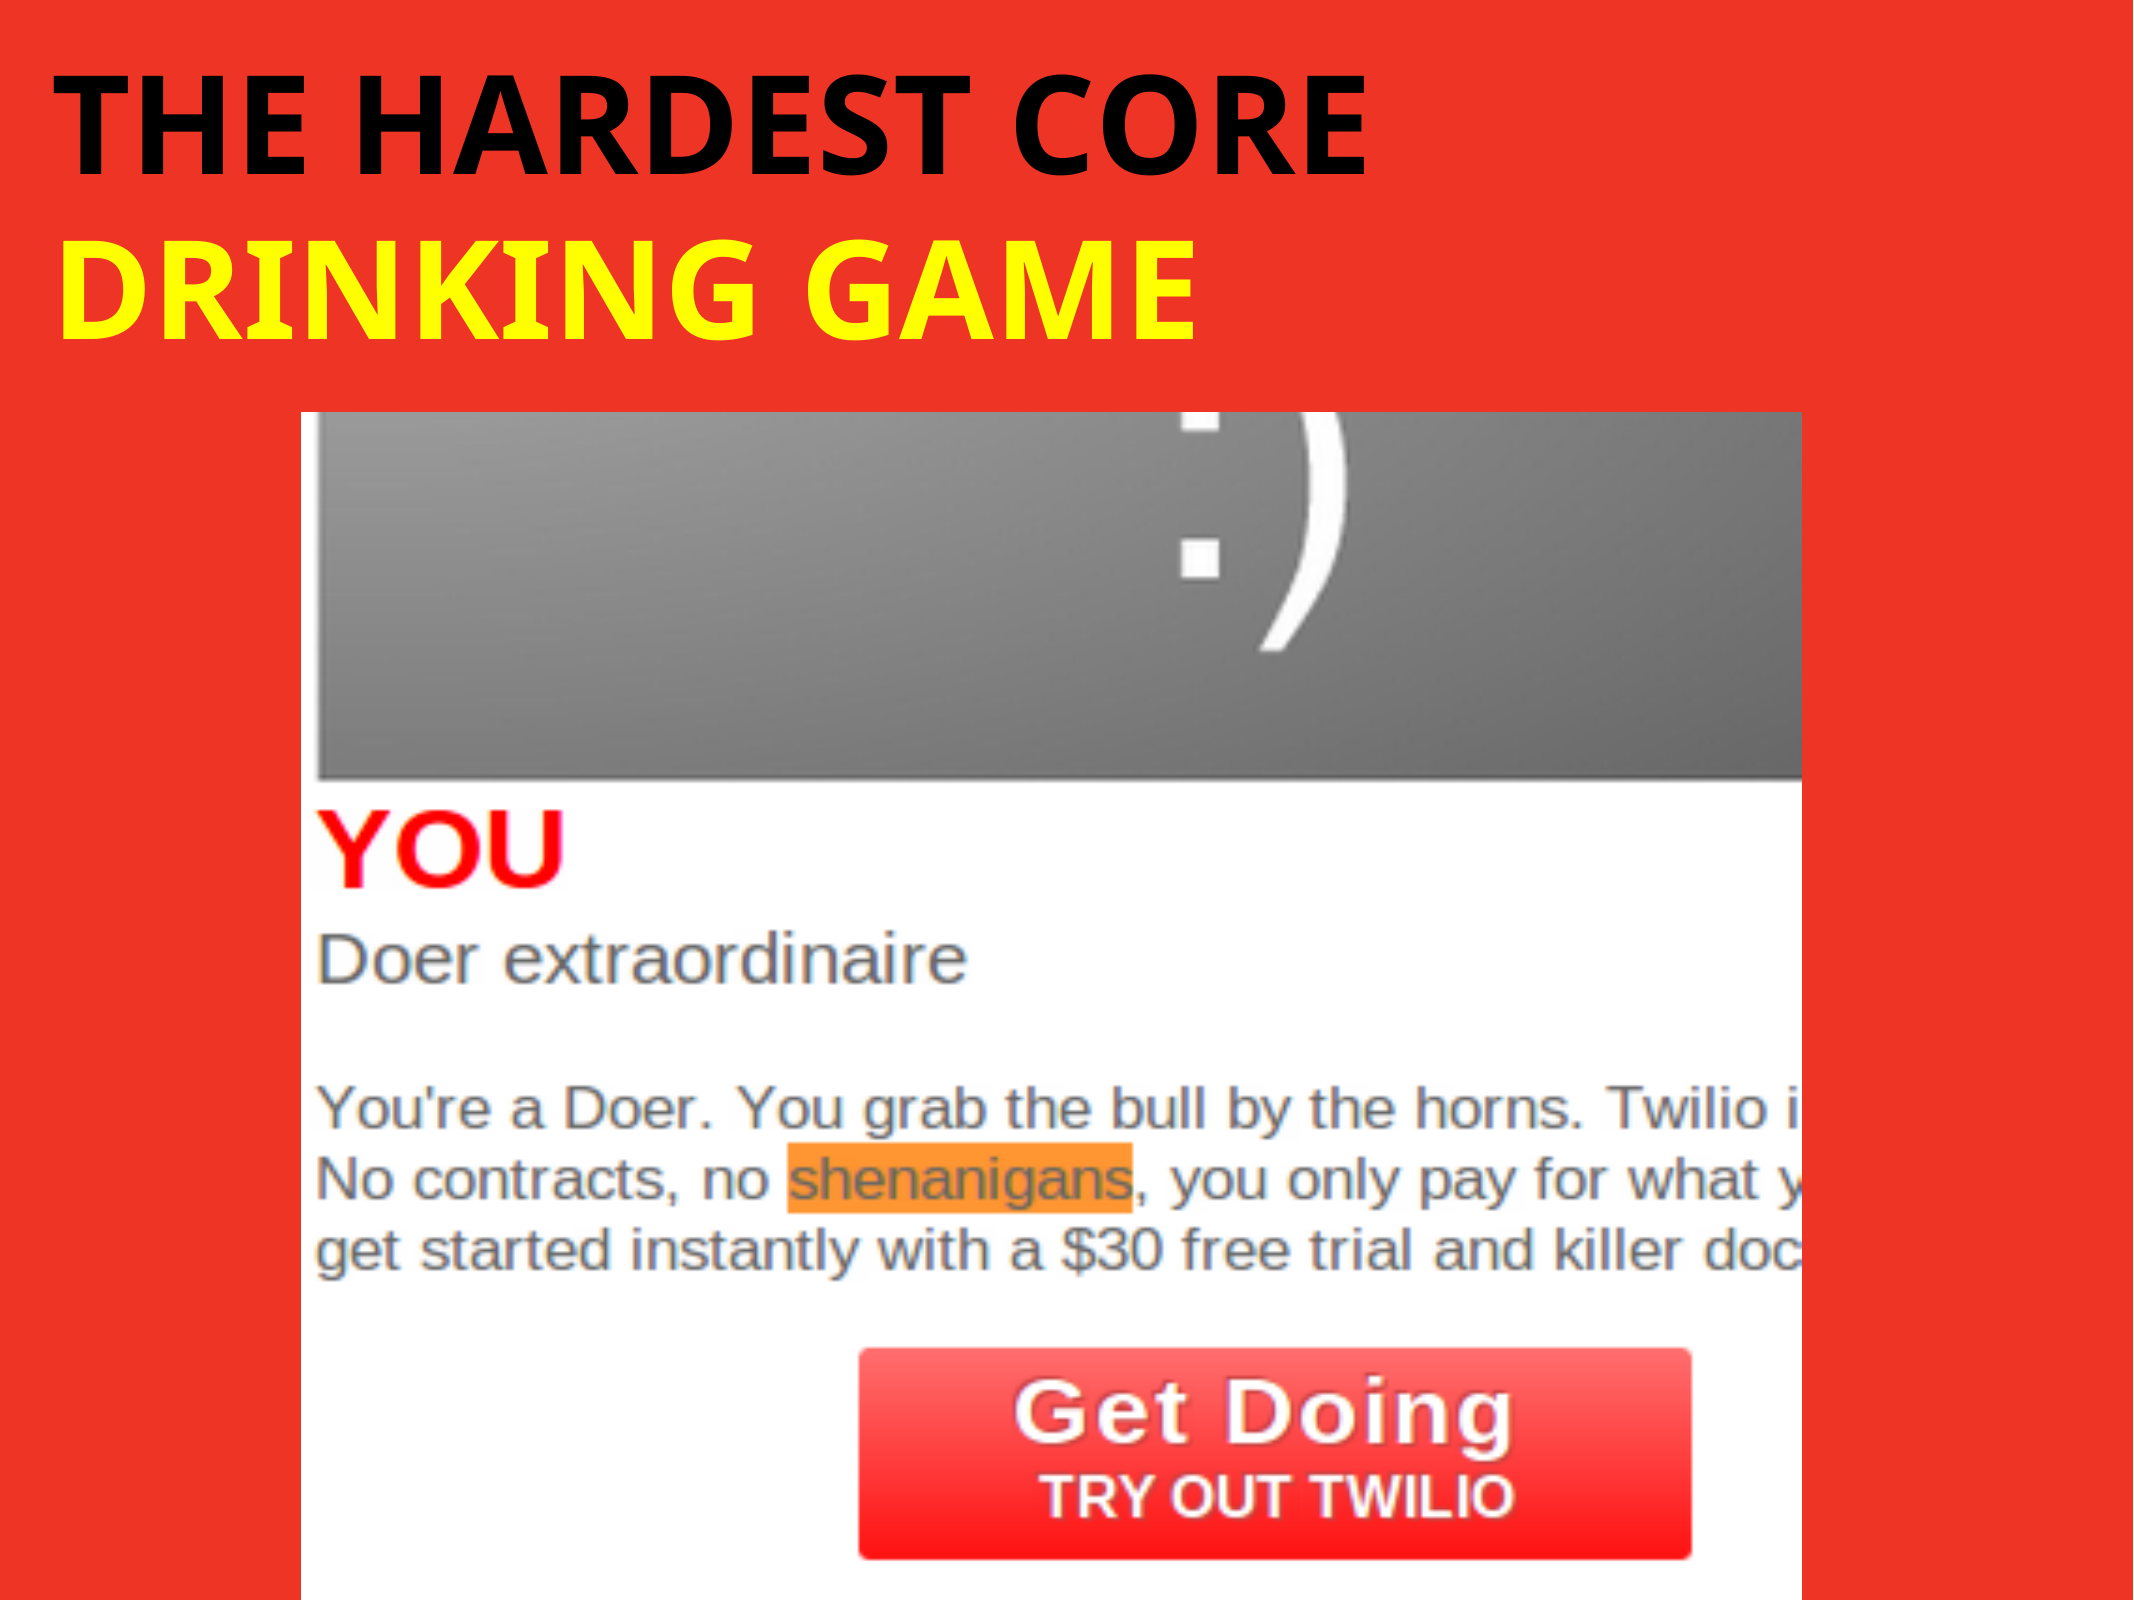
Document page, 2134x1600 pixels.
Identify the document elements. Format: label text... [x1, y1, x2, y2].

text_box THE HARDEST CORE DRINKING GAME [41, 37, 2134, 483]
picture [301, 412, 1802, 1600]
